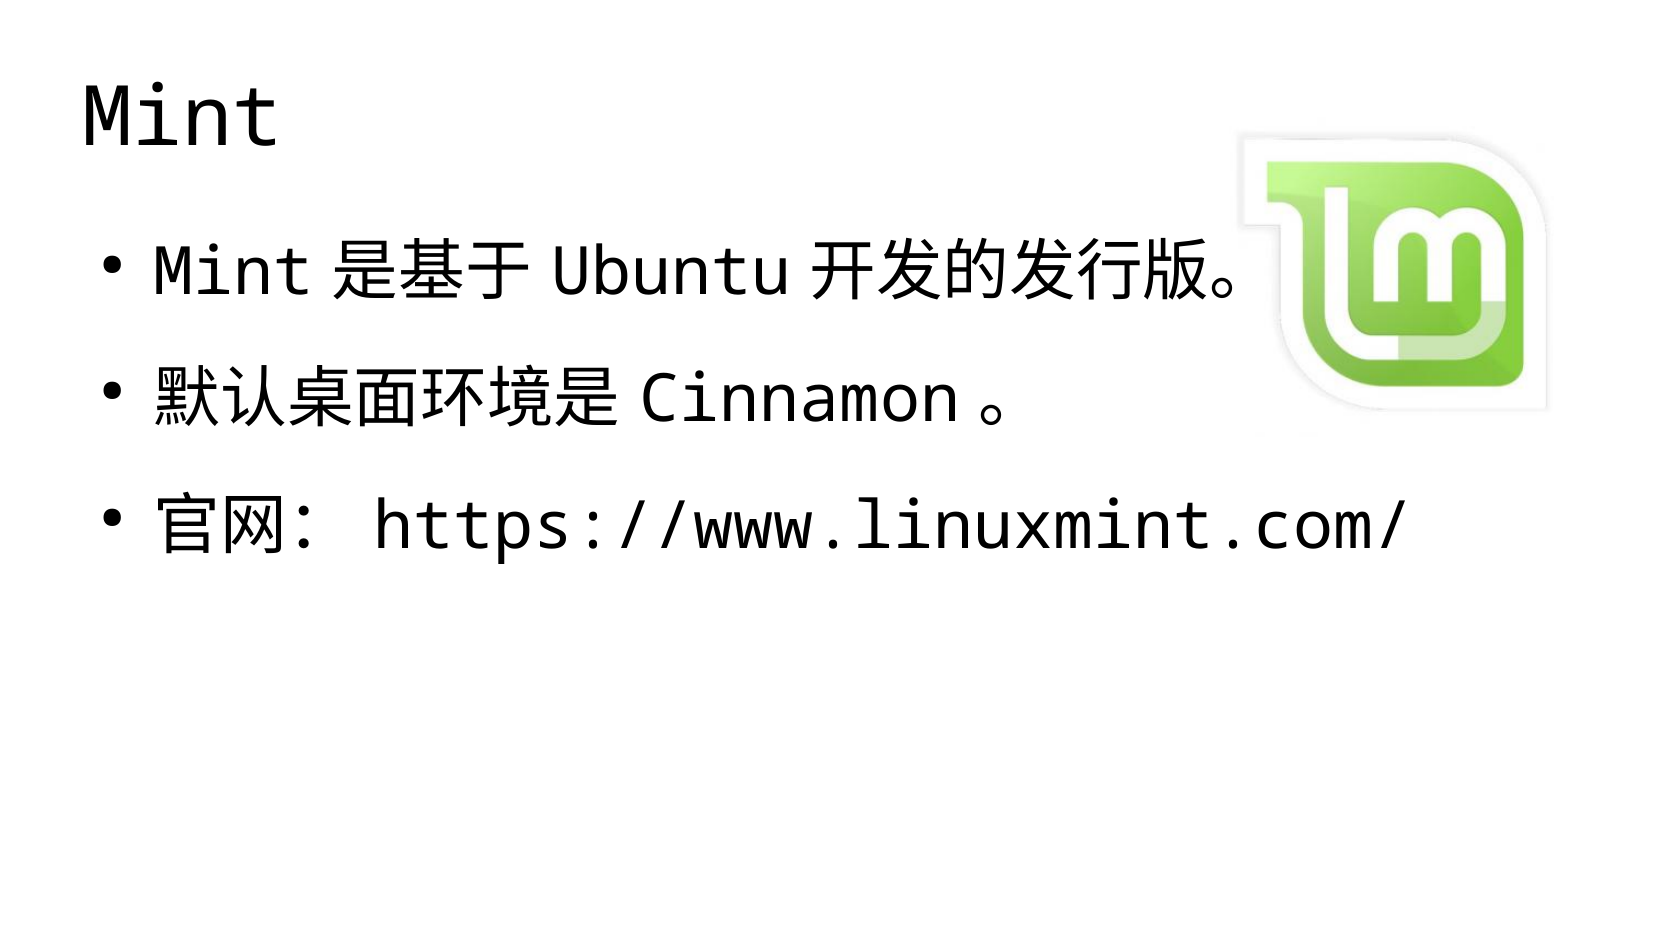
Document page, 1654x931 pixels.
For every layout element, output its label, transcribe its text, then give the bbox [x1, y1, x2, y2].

list Mint是基于Ubuntu开发的发行版。 默认桌面环境是Cinnamon。 官网：https://www.linuxmint.com/ [82, 217, 1571, 758]
picture [1177, 109, 1615, 438]
title Mint [82, 37, 1571, 189]
